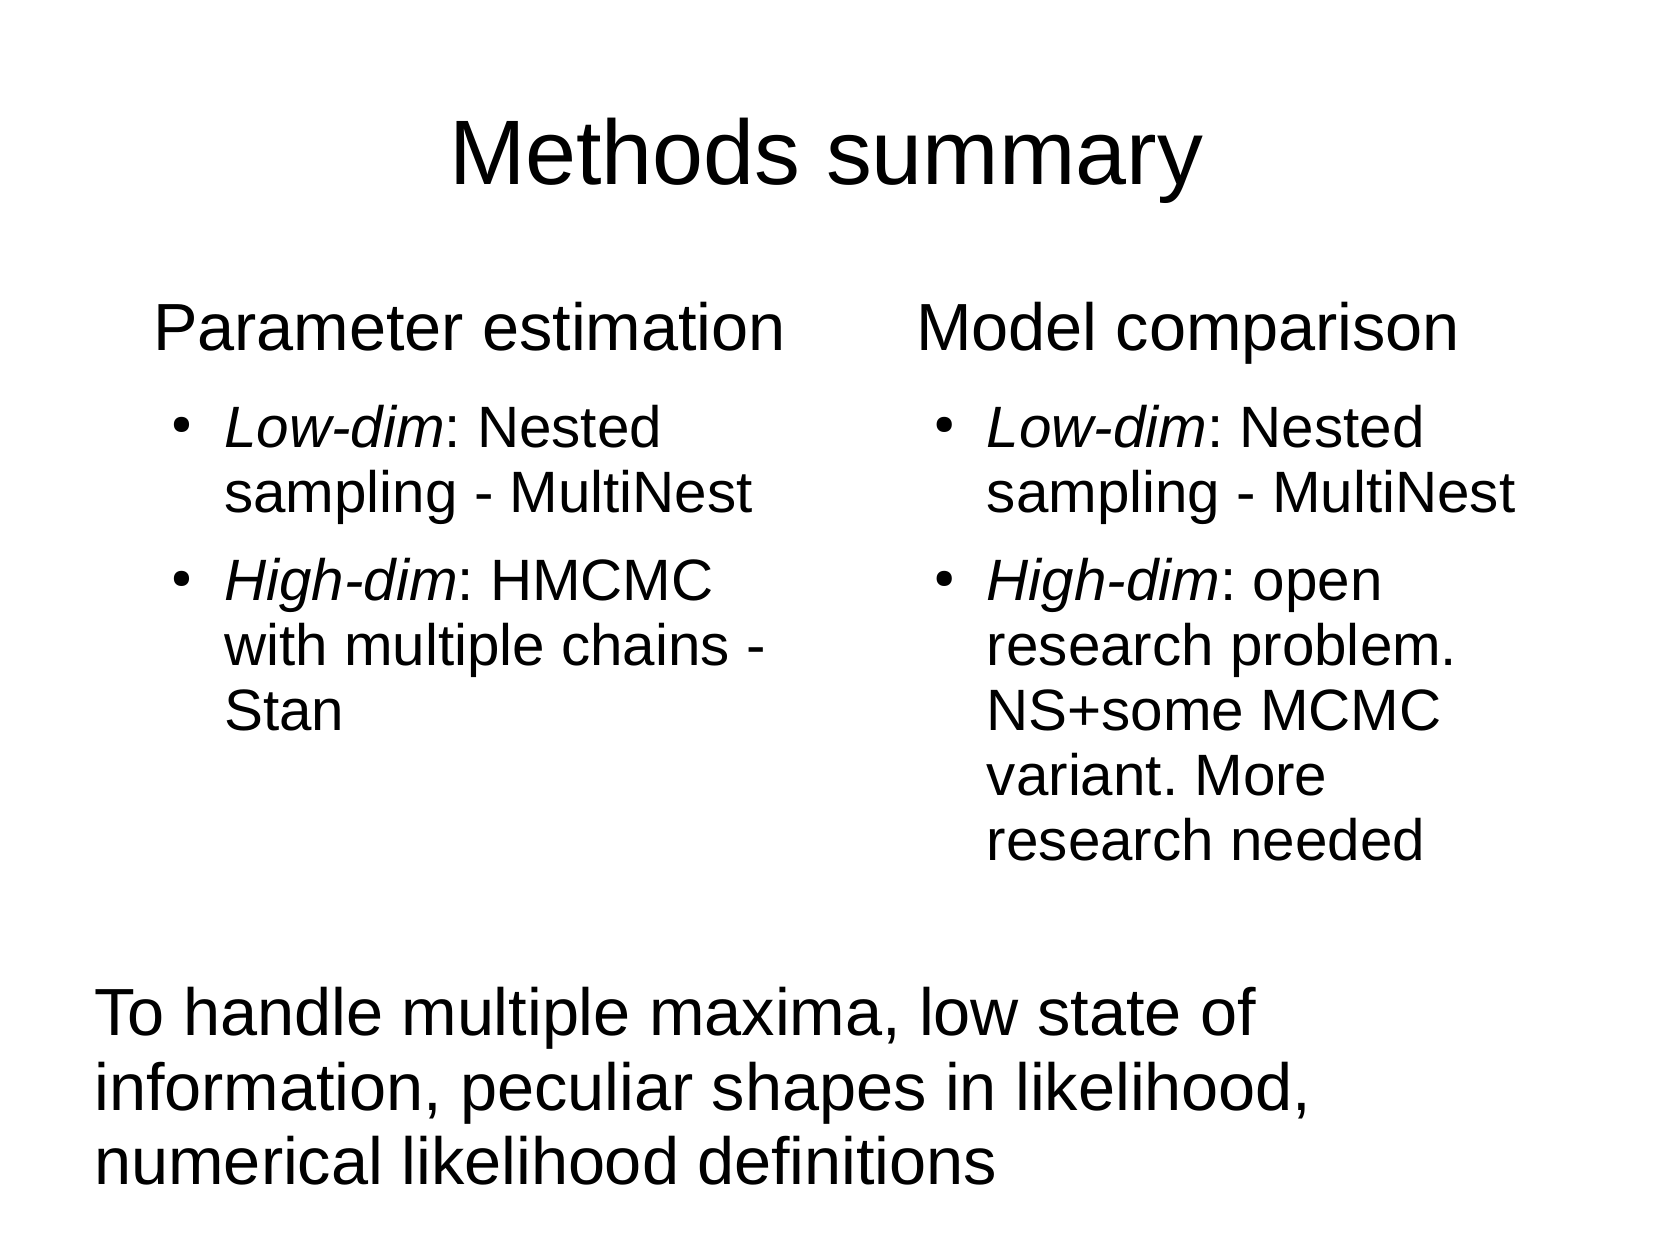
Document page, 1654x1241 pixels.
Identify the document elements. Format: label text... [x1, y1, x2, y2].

list To handle multiple maxima, low state of information, peculiar shapes in likelihood, numerical likelihood definitions [23, 974, 1613, 1200]
title Methods summary [82, 49, 1571, 257]
list Model comparison Low-dim: Nested sampling - MultiNest High-dim: open research problem. NS+some MCMC variant. More research needed [845, 290, 1572, 974]
list Parameter estimation Low-dim: Nested sampling - MultiNest High-dim: HMCMC with multiple chains - Stan [82, 290, 809, 974]
